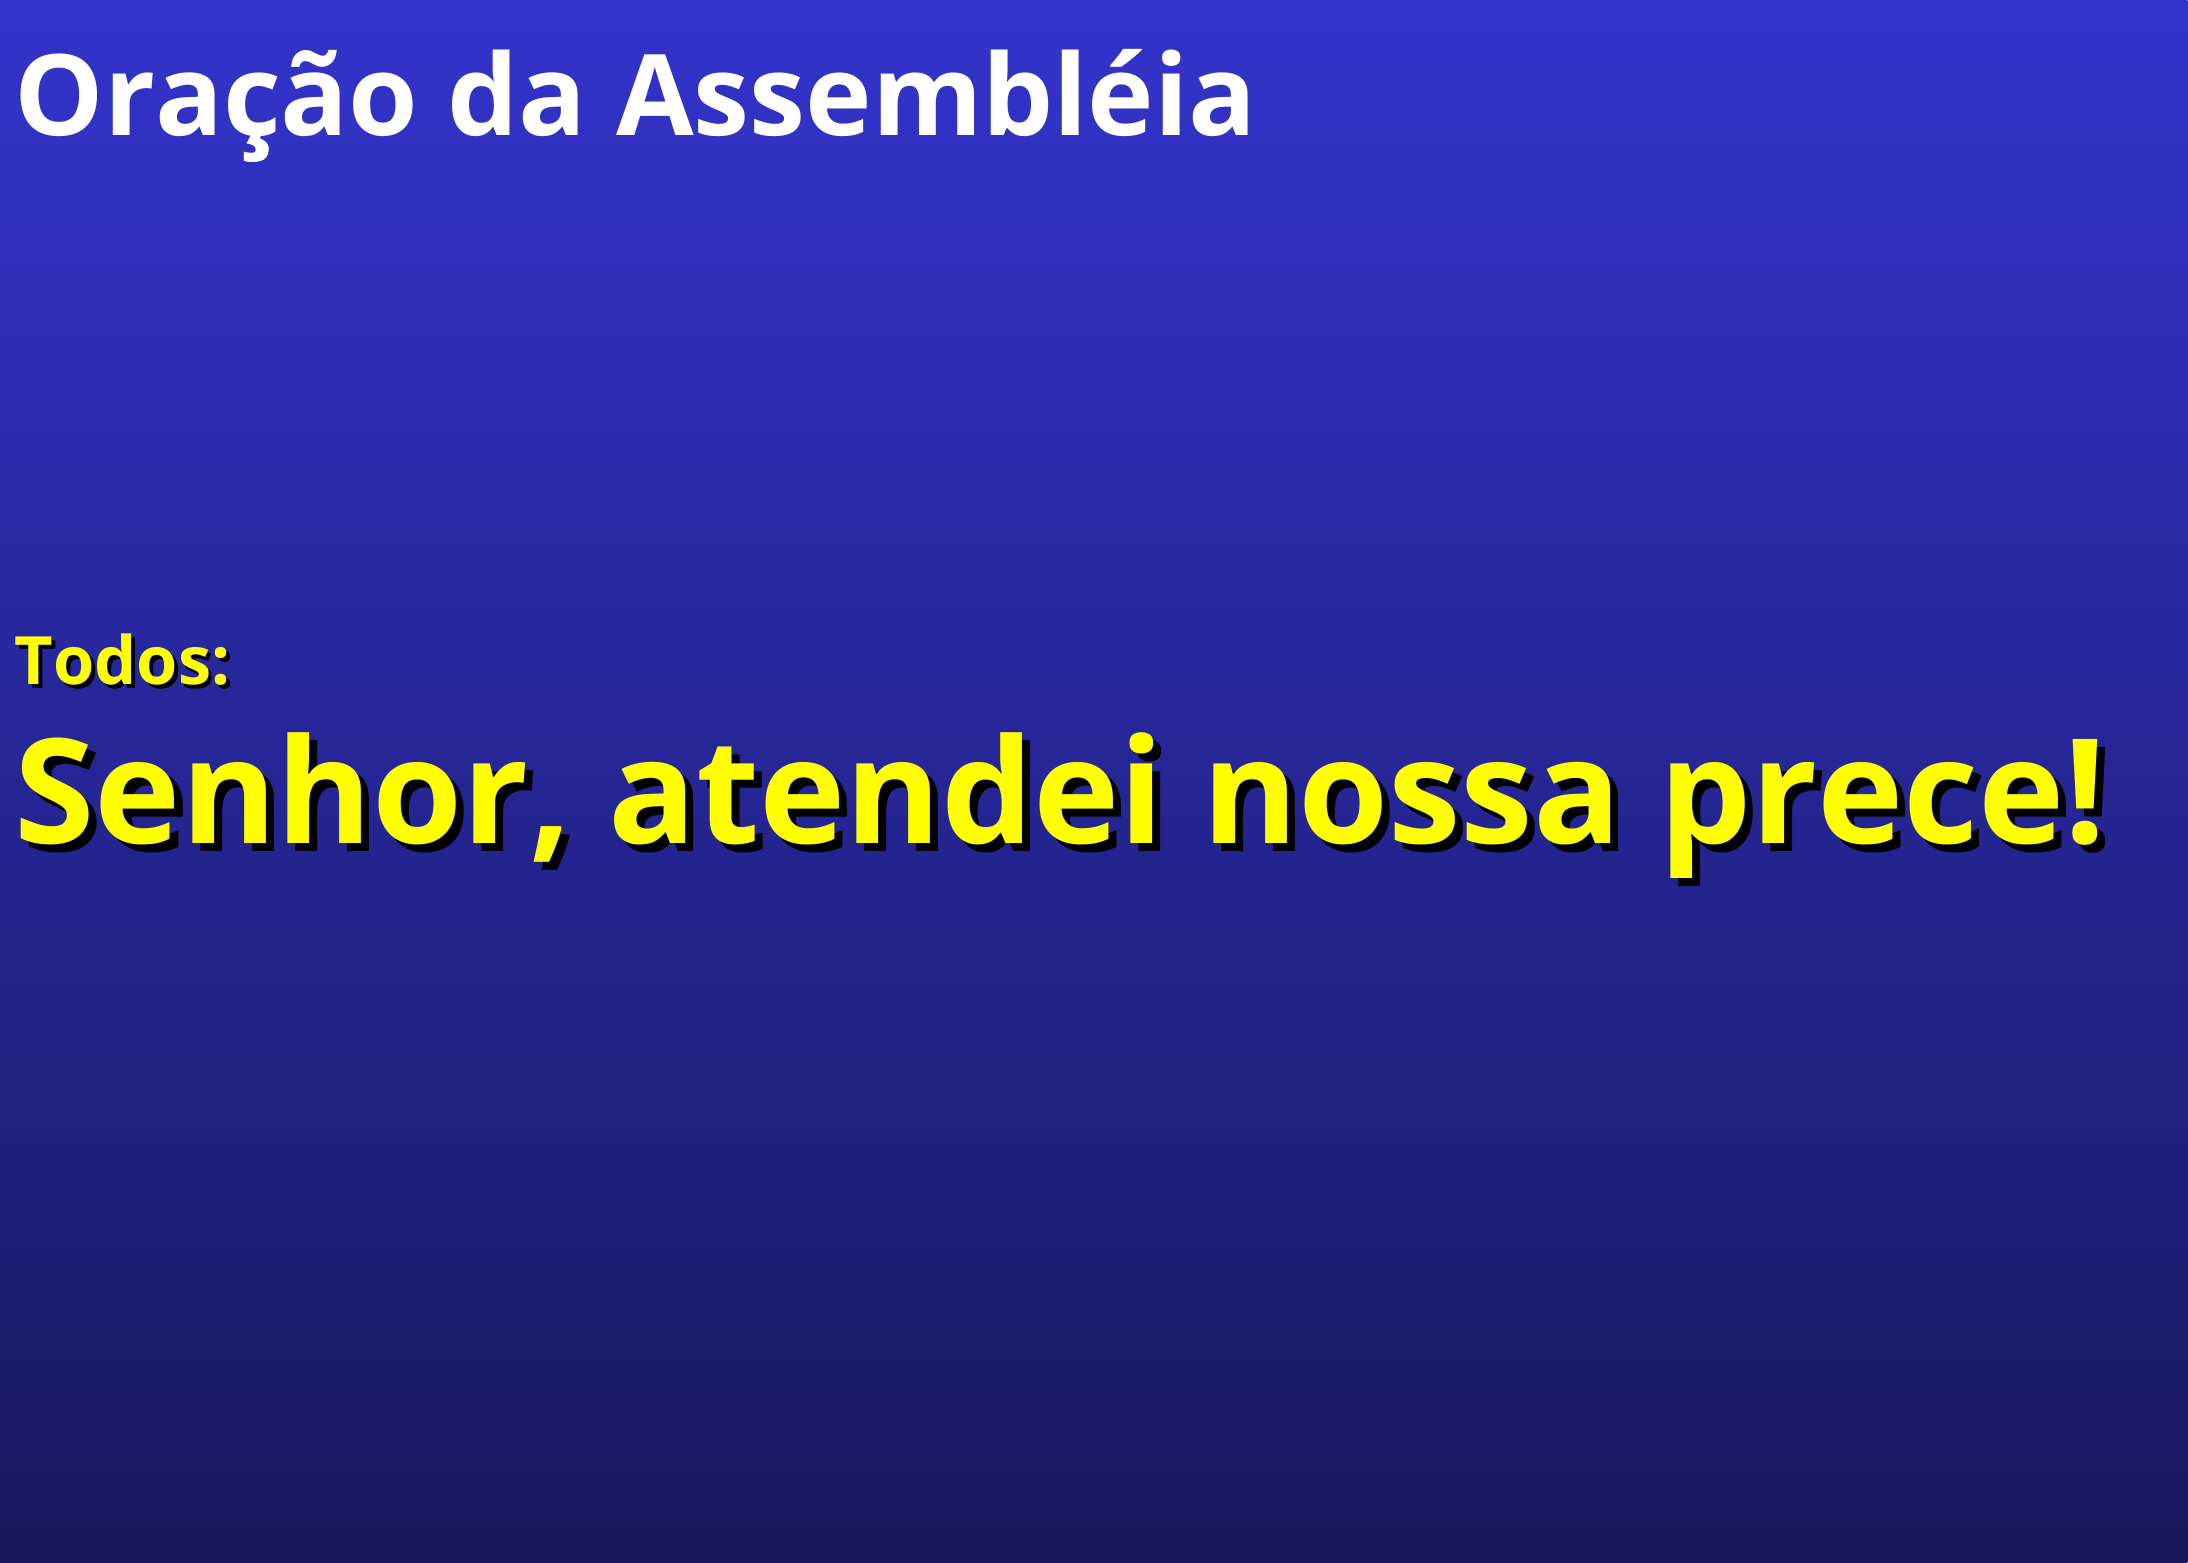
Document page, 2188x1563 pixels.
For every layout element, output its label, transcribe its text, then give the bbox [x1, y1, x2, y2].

text_box Oração da Assembléia Todos: Senhor, atendei nossa prece! [0, 15, 2188, 881]
